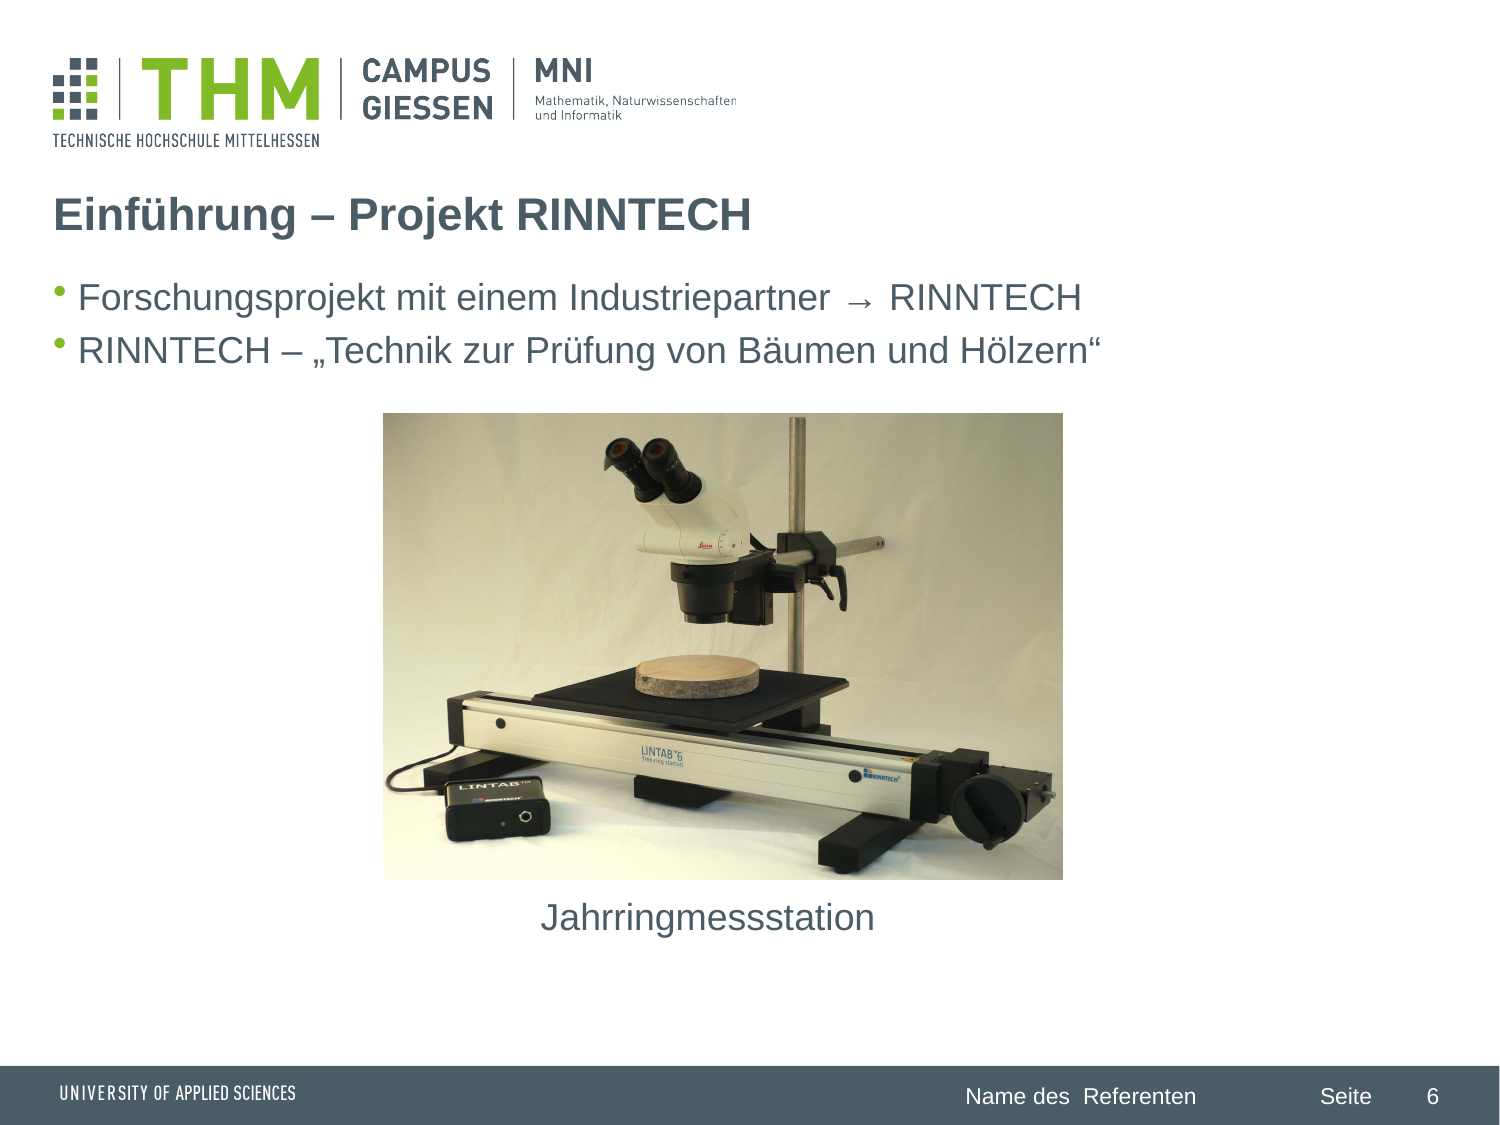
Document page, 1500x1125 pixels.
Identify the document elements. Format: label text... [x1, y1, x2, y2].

slide_number <number> [1376, 1073, 1455, 1118]
picture [383, 413, 1063, 880]
list Jahrringmessstation [427, 885, 1004, 1034]
title Einführung – Projekt RINNTECH [53, 177, 1435, 265]
picture [59, 1082, 296, 1104]
picture [53, 58, 736, 147]
list Forschungsprojekt mit einem Industriepartner → RINNTECH RINNTECH – „Technik zur Prüfung von Bäumen und Hölzern“ [53, 265, 1436, 384]
